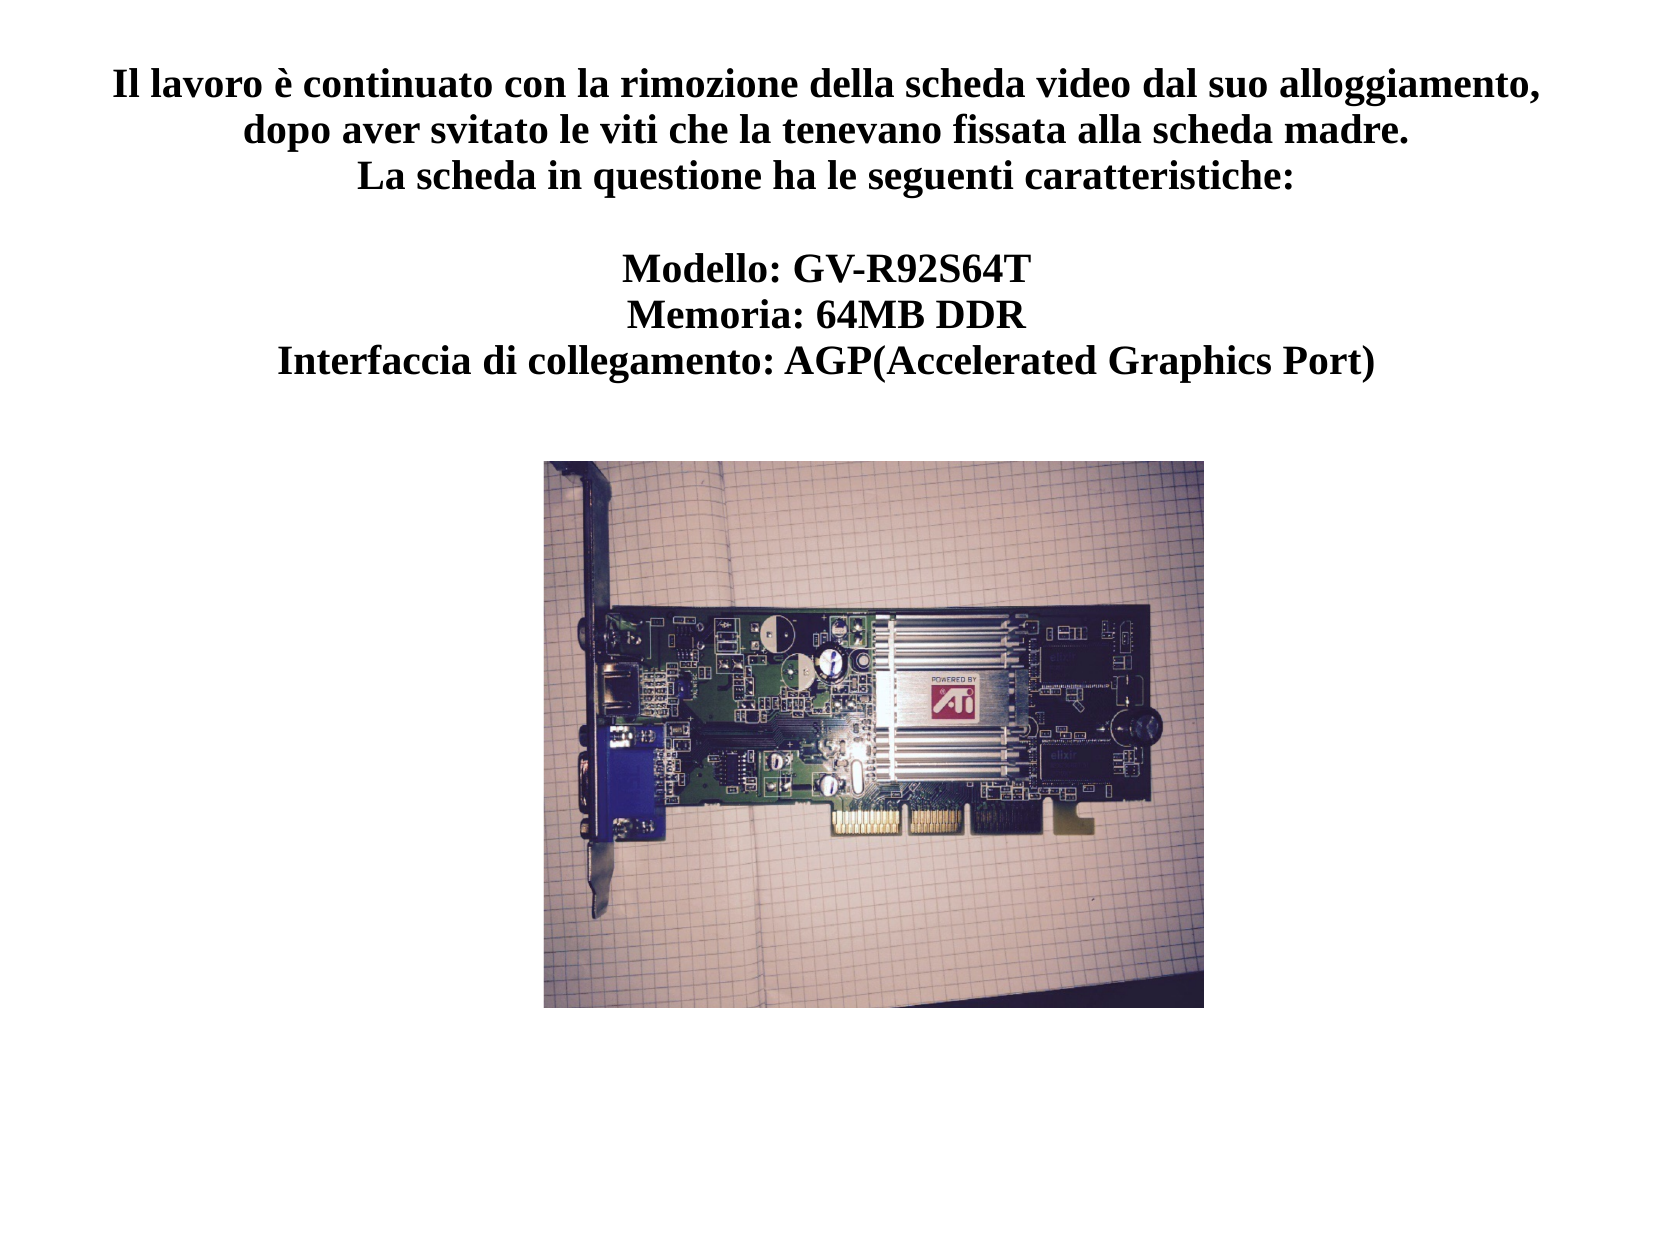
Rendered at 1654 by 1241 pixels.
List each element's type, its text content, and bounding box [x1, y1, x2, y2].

picture [543, 460, 1204, 1008]
title Il lavoro è continuato con la rimozione della scheda video dal suo alloggiamento, dopo aver svitato le viti che la tenevano fissata alla scheda madre. La scheda in questione ha le seguenti caratteristiche: Modello: GV-R92S64T Memoria: 64MB DDR Interfaccia di collegamento: AGP(Accelerated Graphics Port) [82, 59, 1571, 385]
